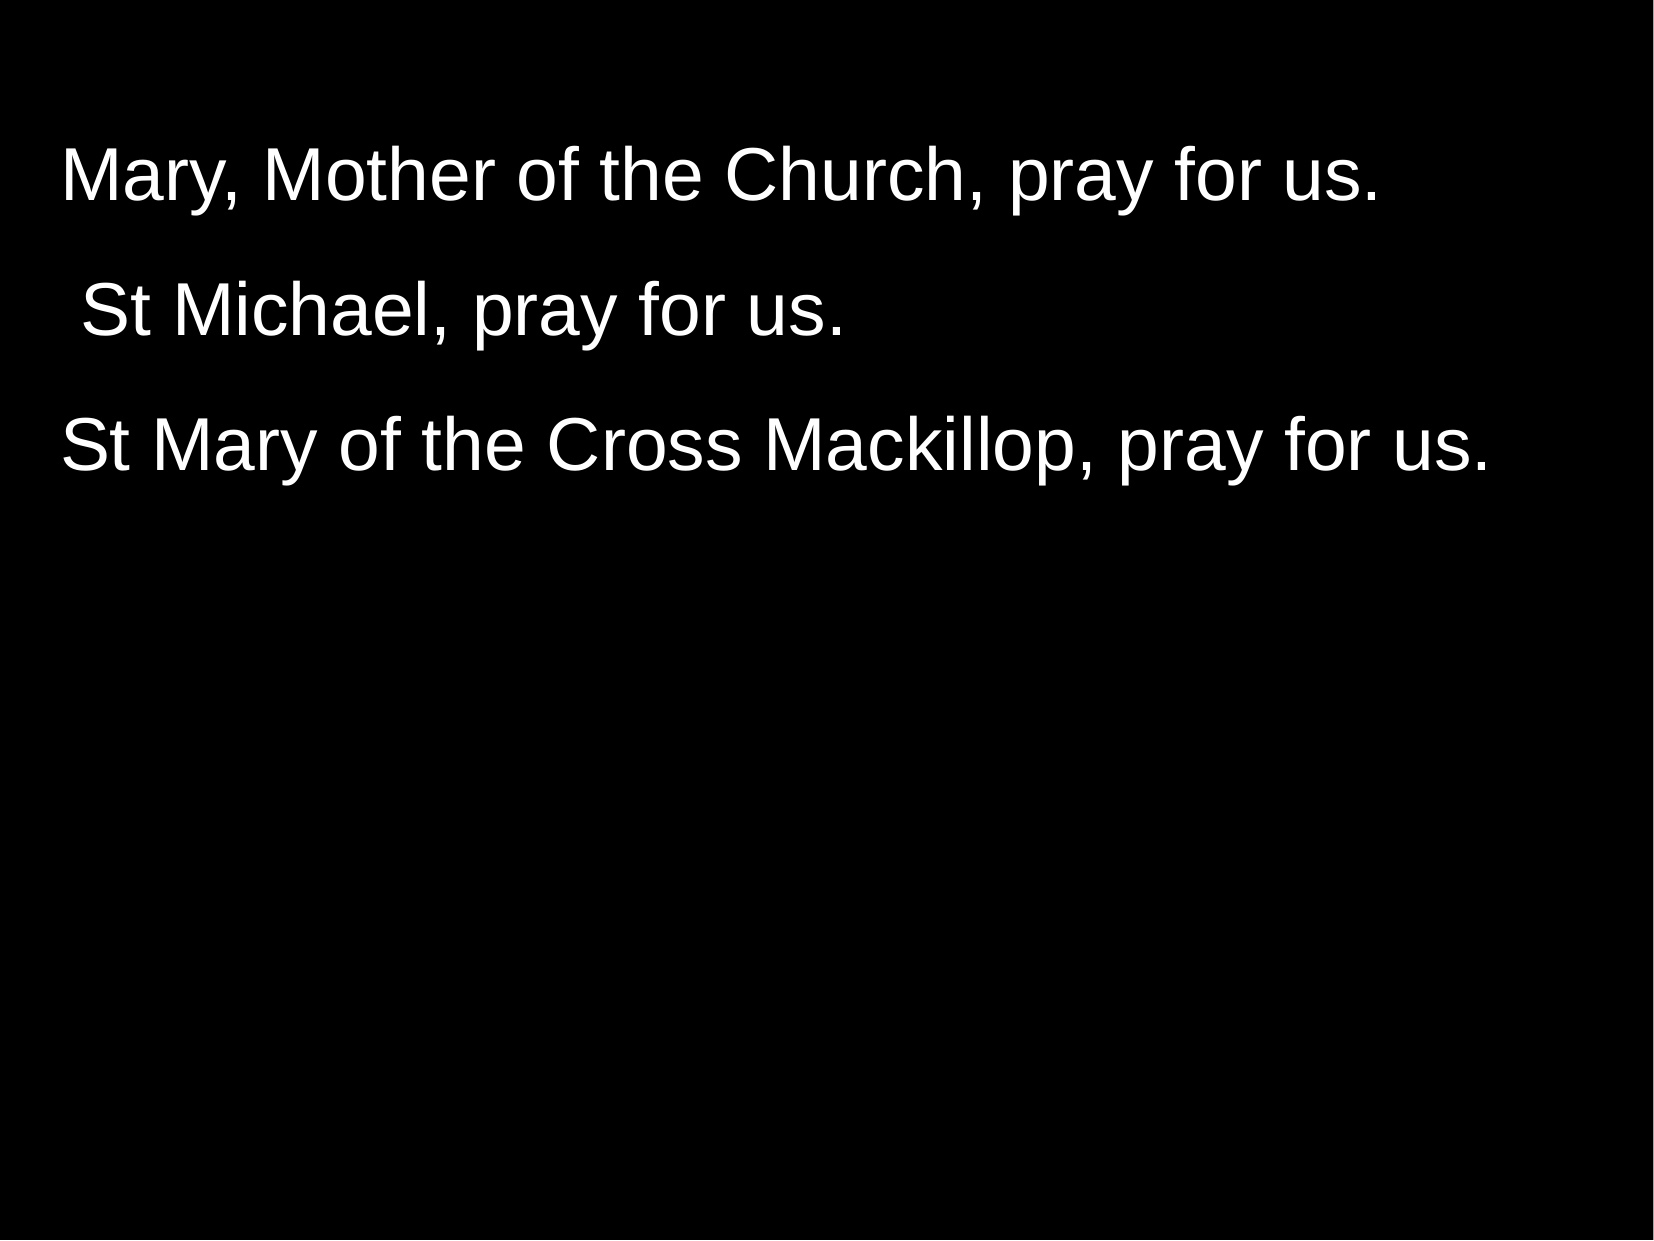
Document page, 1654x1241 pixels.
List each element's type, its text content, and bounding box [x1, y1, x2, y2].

text_box Mary, Mother of the Church, pray for us. St Michael, pray for us. St Mary of the Cross Mackillop, pray for us. [45, 73, 1582, 629]
